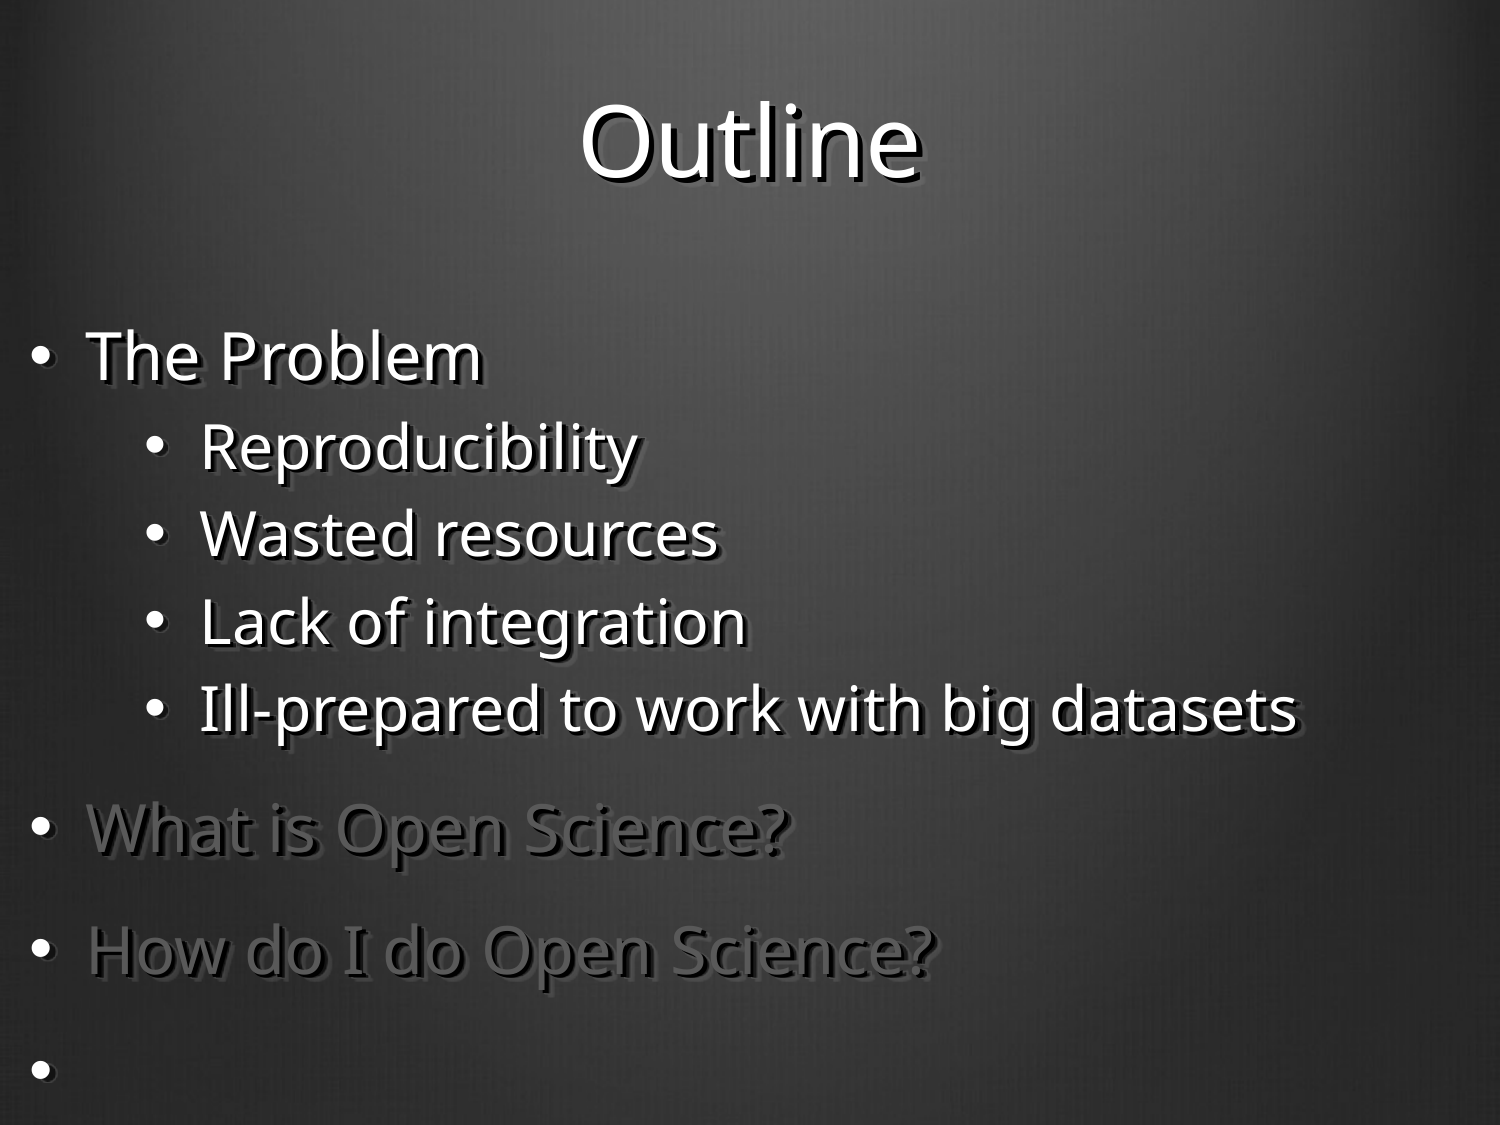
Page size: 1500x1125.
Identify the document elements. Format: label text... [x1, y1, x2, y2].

title Outline [112, 19, 1388, 255]
list The Problem Reproducibility Wasted resources Lack of integration Ill-prepared to work with big datasets What is Open Science? How do I do Open Science? [14, 306, 1500, 1005]
